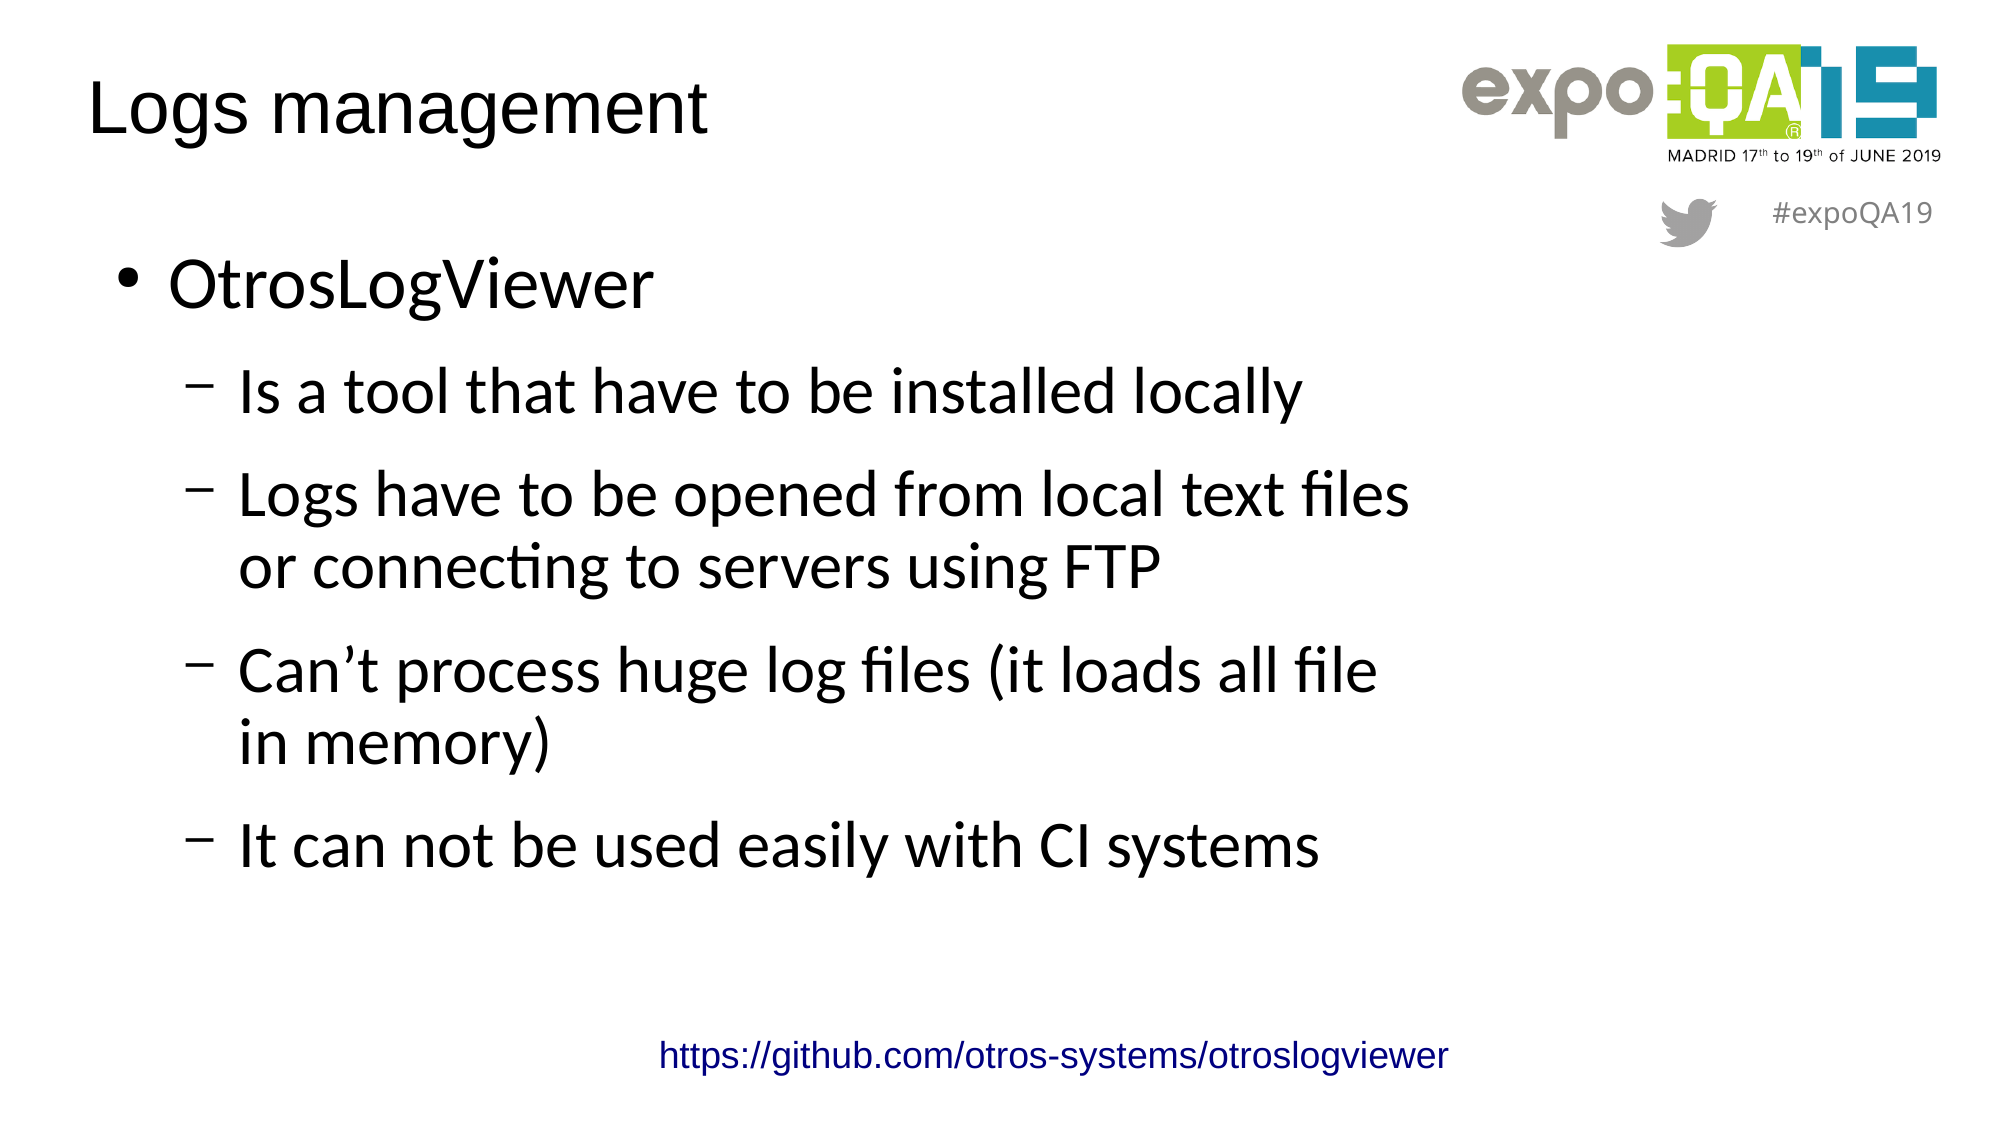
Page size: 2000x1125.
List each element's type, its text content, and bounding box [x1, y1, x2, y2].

title Logs management [72, 54, 1277, 164]
picture [1659, 193, 1718, 253]
list OtrosLogViewer Is a tool that have to be installed locally Logs have to be opened from local text files or connecting to servers using FTP Can’t process huge log files (it loads all file in memory) It can not be used easily with CI systems [82, 236, 1430, 1087]
picture [1429, 37, 1948, 165]
text_box https://github.com/otros-systems/otroslogviewer [643, 1027, 1465, 1088]
